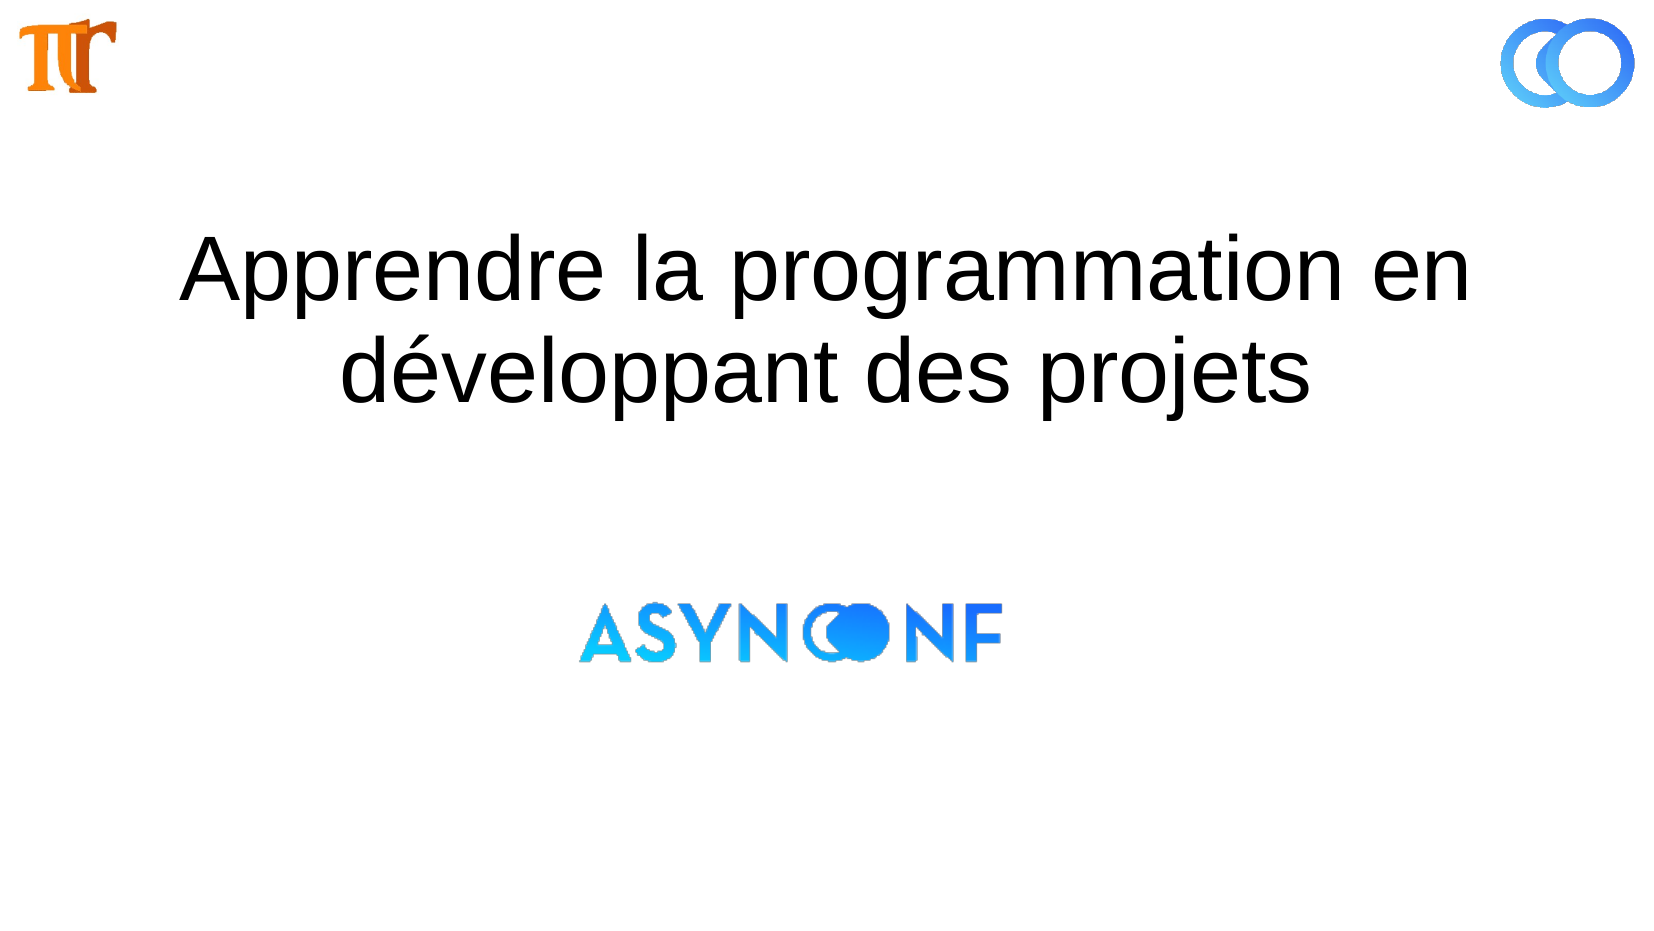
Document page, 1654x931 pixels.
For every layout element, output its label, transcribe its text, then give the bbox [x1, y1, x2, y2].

picture [1450, 0, 1654, 142]
title Apprendre la programmation en développant des projets [82, 217, 1571, 423]
picture [17, 5, 119, 107]
picture [531, 549, 1071, 711]
